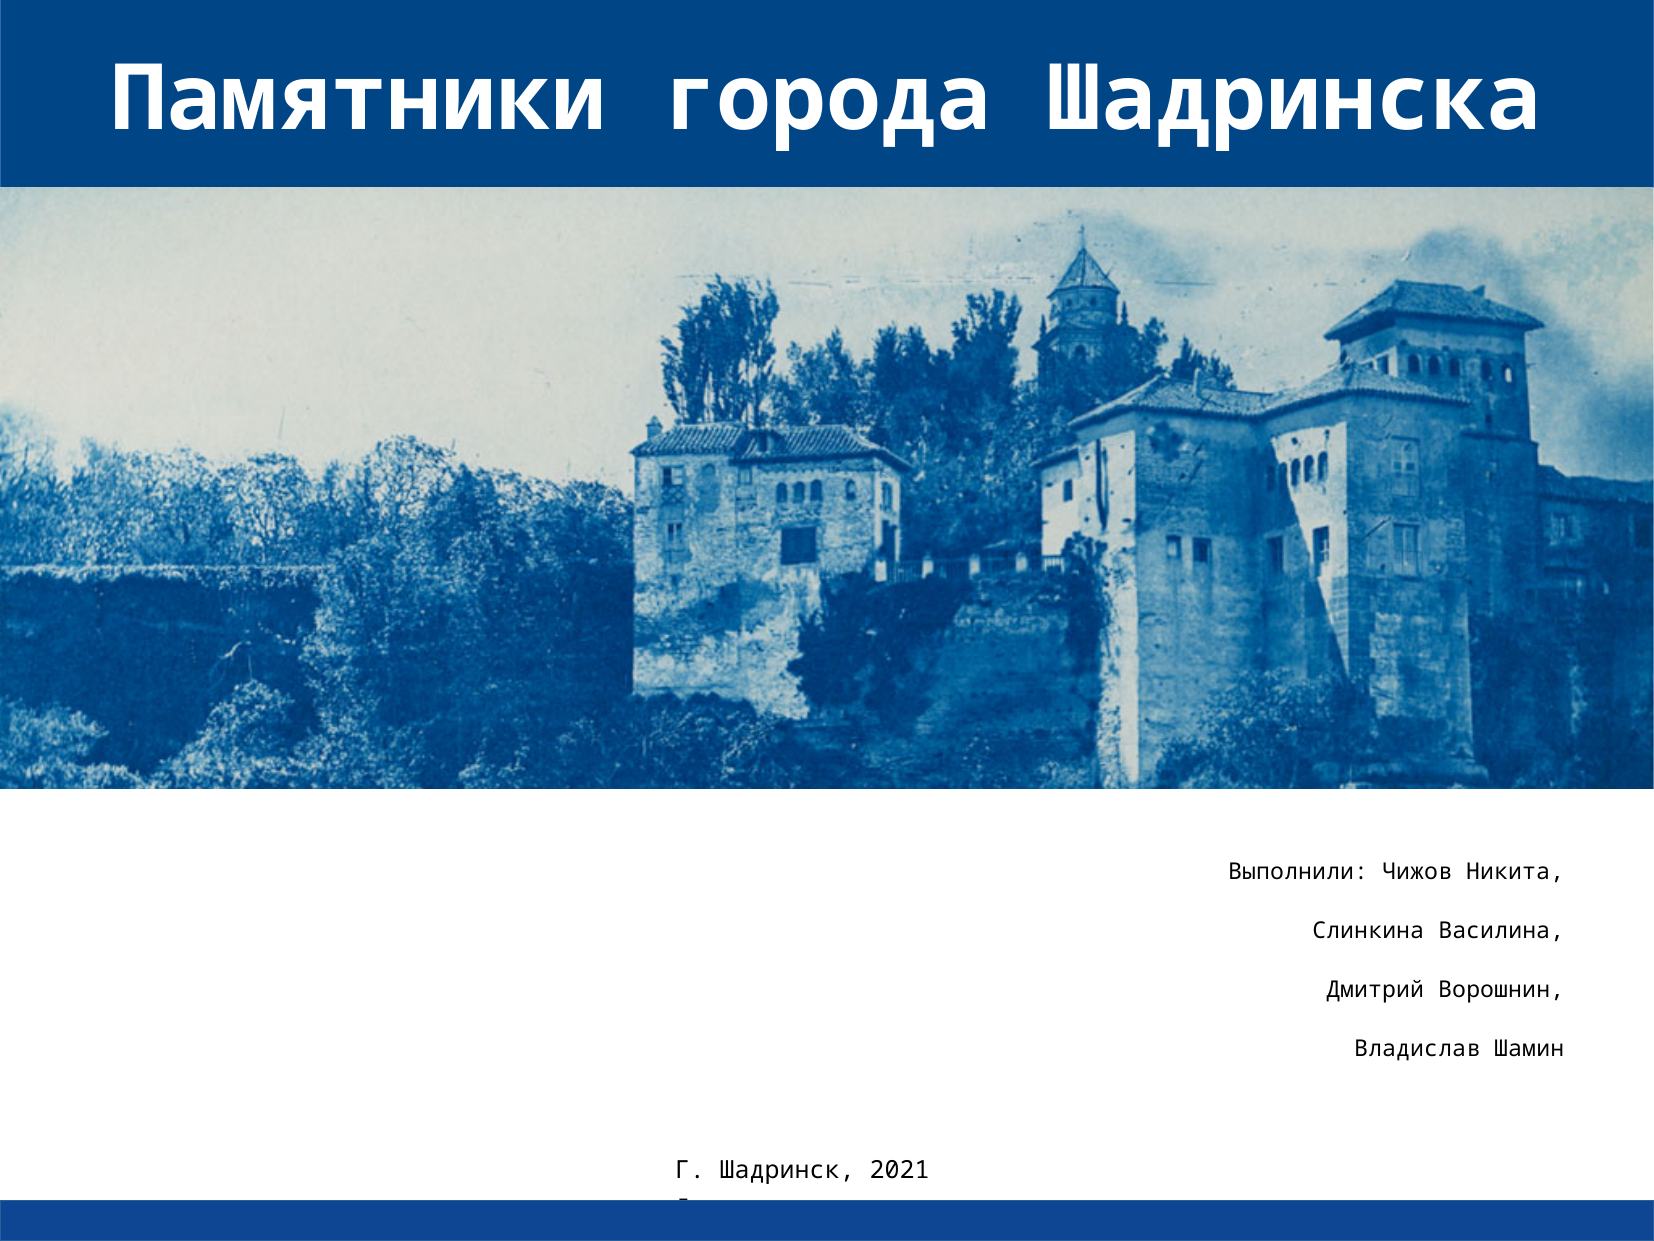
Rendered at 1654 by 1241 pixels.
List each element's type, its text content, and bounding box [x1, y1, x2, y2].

text_box [0, 1200, 1654, 1241]
title Памятники города Шадринска [0, 0, 1654, 187]
text_box Г. Шадринск, 2021 г. [660, 1144, 976, 1200]
picture [0, 187, 1654, 789]
list Выполнили: Чижов Никита, Слинкина Василина, Дмитрий Ворошнин, Владислав Шамин [90, 855, 1579, 1066]
